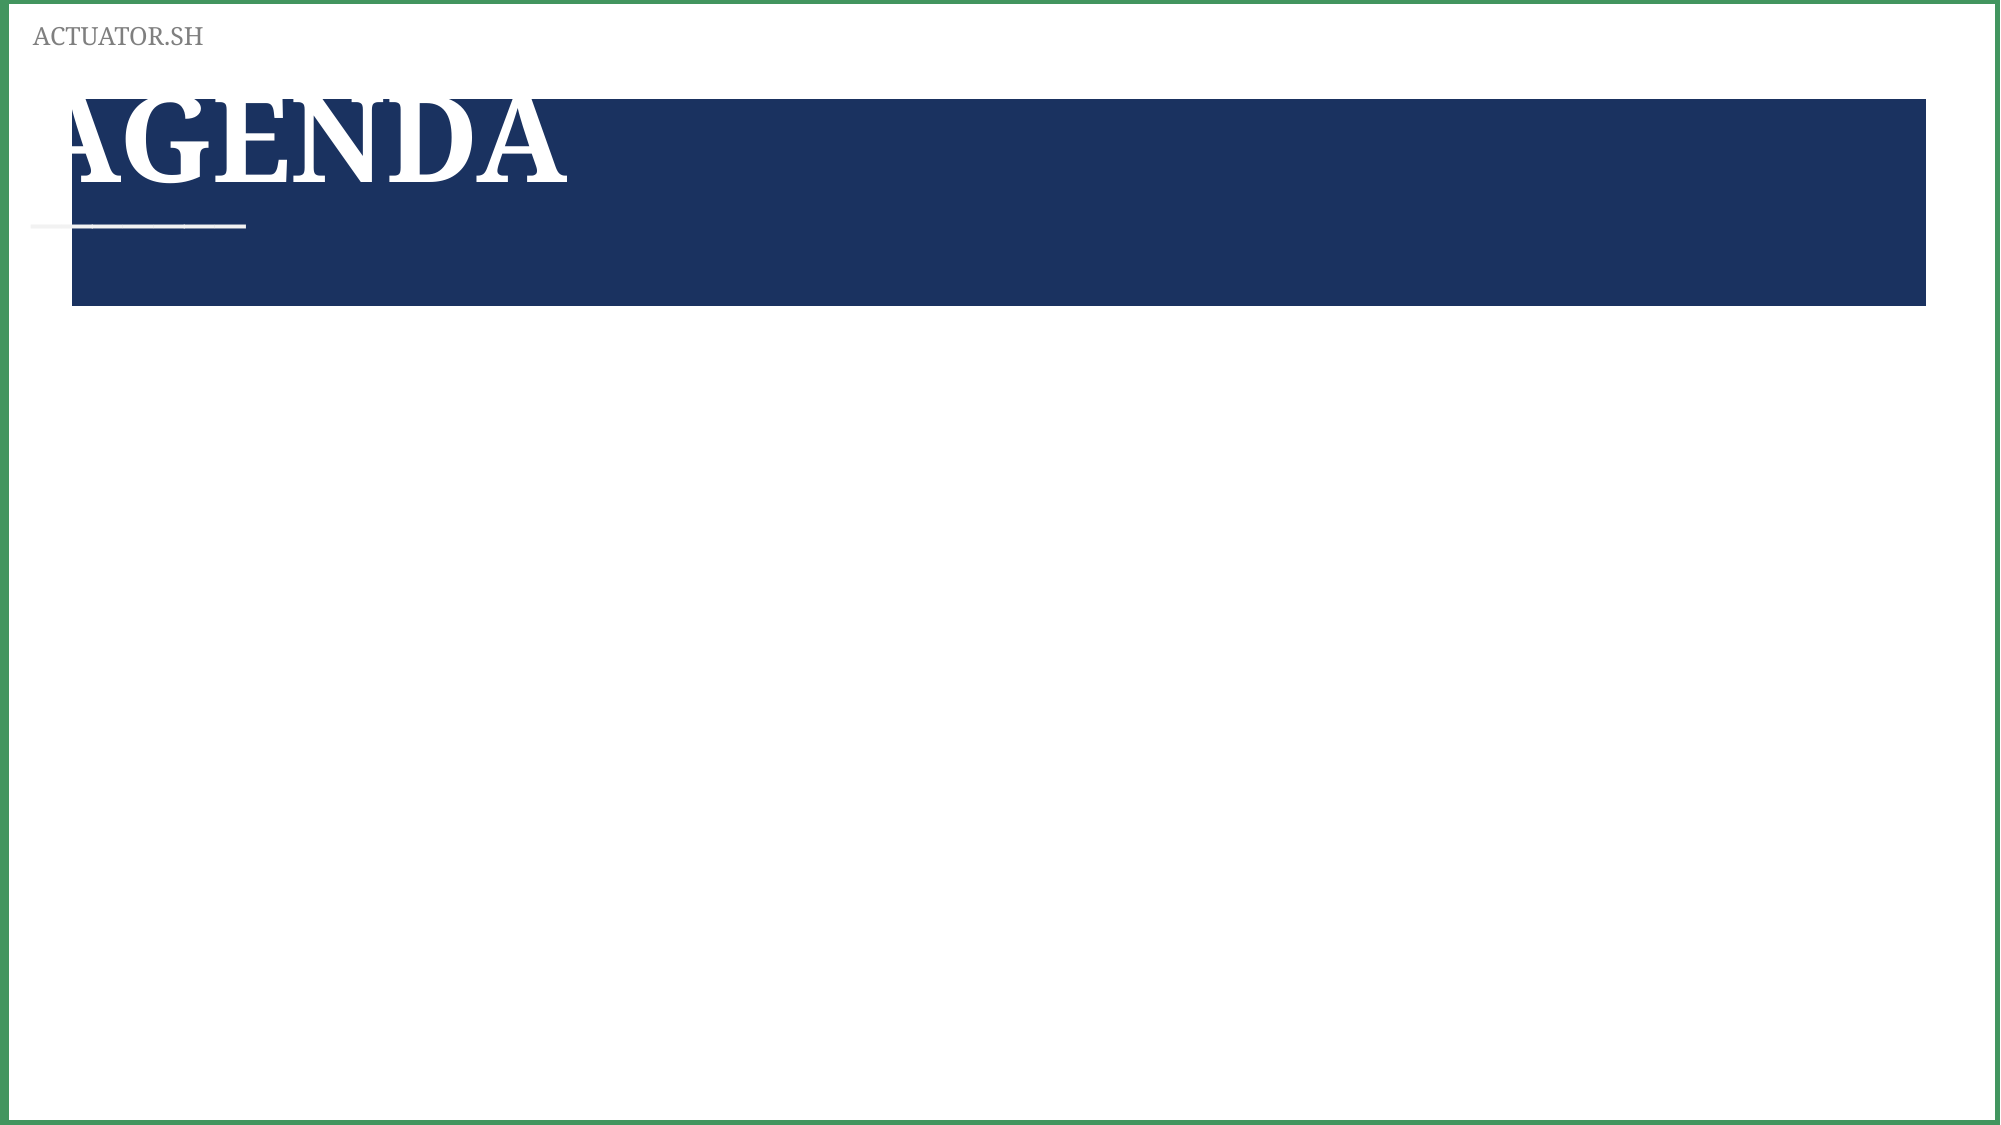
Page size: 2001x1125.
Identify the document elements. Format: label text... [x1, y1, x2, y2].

title AGENDA [15, 51, 1826, 214]
text_box Actuator.sh [17, 12, 295, 62]
text_box _______ #WHOAMI OVERVIEW OF ANDROID SECURITY CHALLENGES MECHANISM OF INTER-APP COLLUSION CASE STUDIES [16, 145, 1995, 1120]
